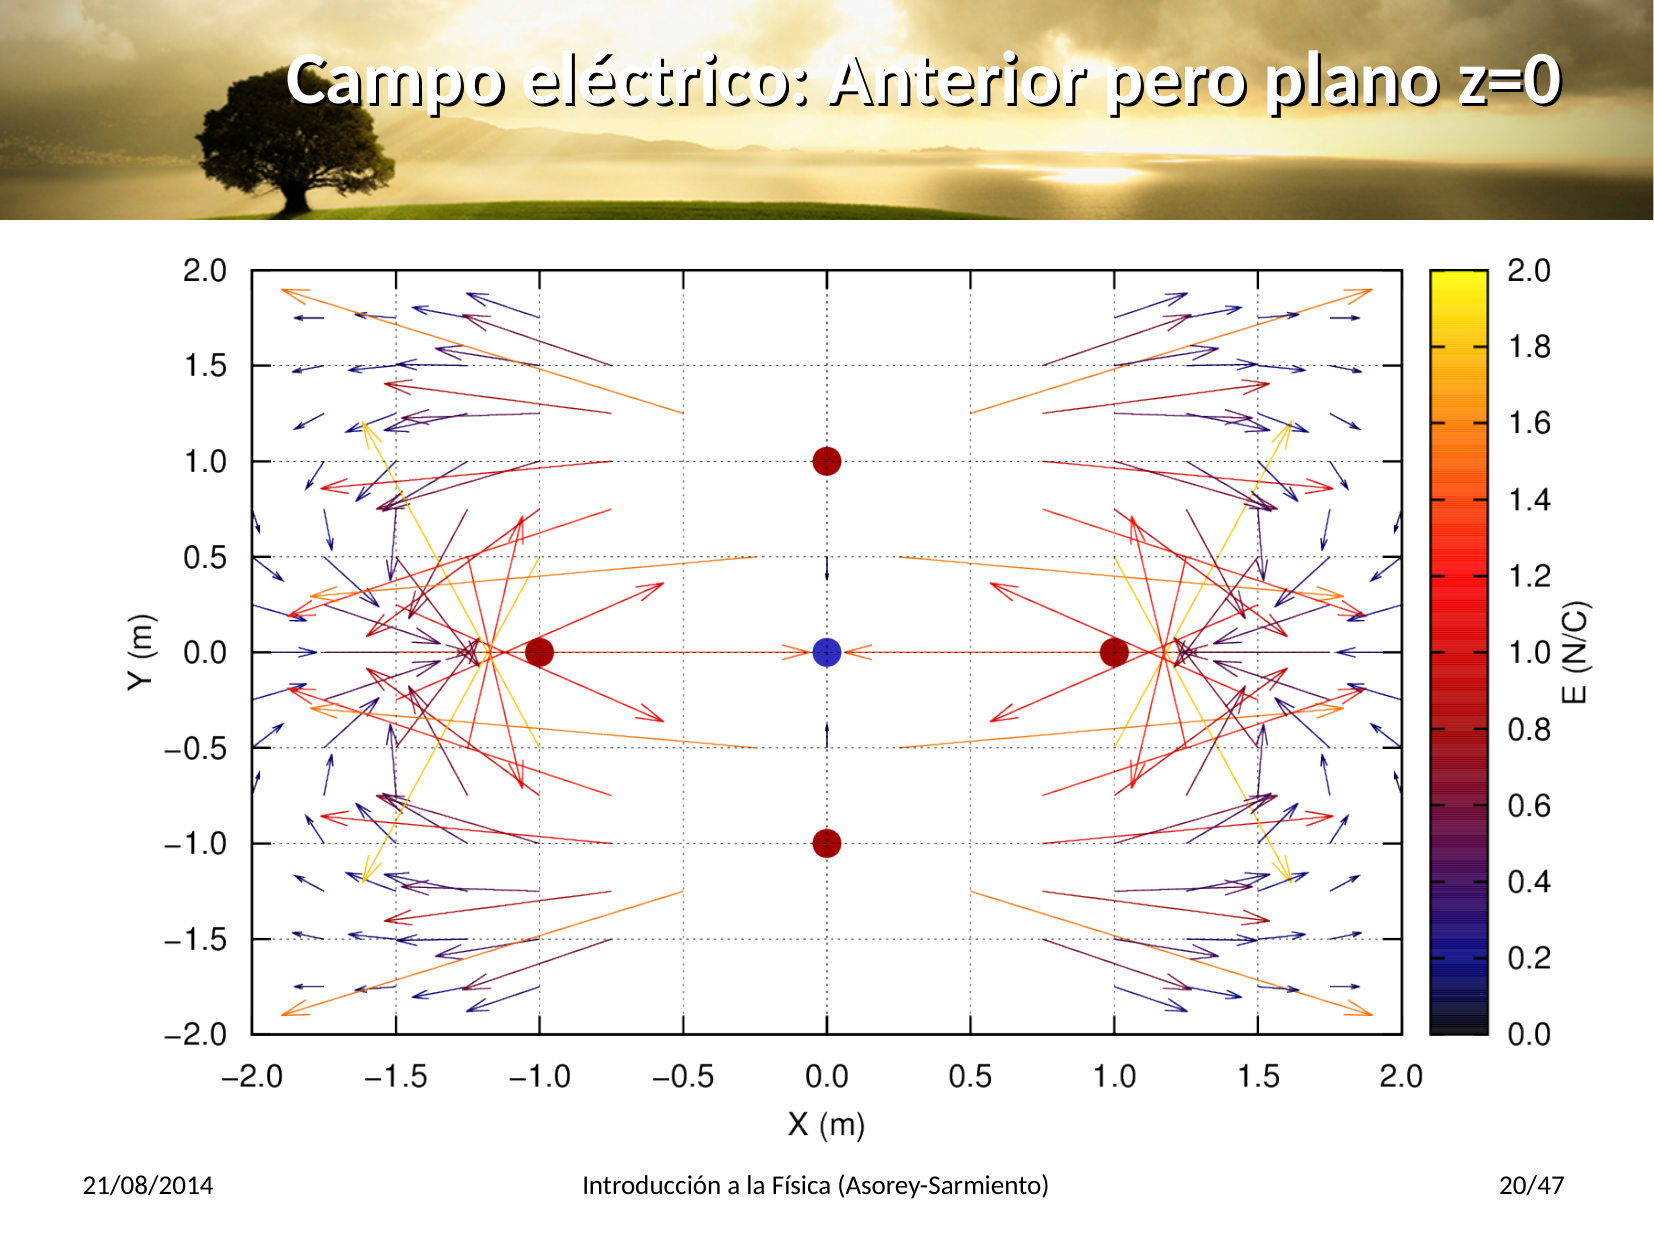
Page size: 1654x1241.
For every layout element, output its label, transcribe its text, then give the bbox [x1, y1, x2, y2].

picture [0, 0, 1654, 1241]
title Campo eléctrico: Anterior pero plano z=0 [75, 19, 1564, 89]
